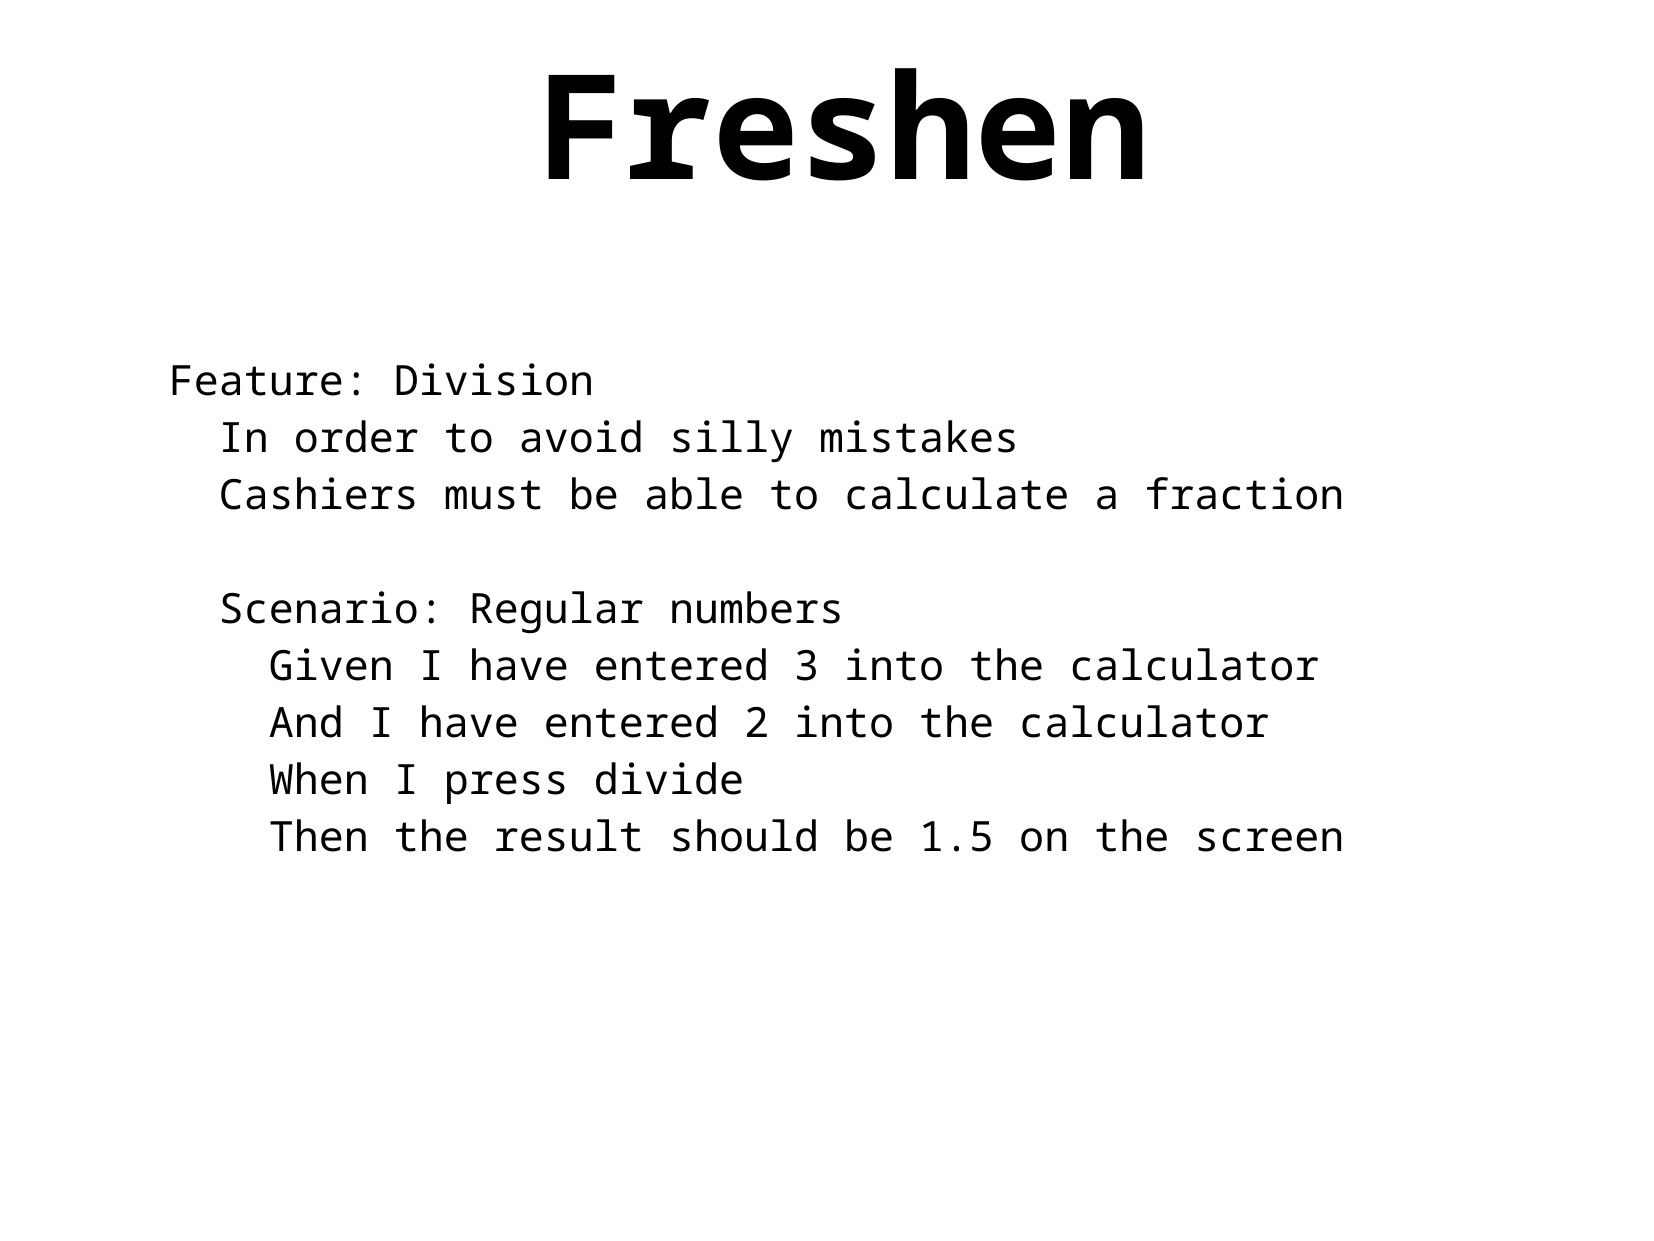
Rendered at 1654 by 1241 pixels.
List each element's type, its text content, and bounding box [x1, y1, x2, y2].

text_box Freshen [300, 16, 1388, 204]
text_box Feature: Division In order to avoid silly mistakes Cashiers must be able to calculate a fraction Scenario: Regular numbers Given I have entered 3 into the calculator And I have entered 2 into the calculator When I press divide Then the result should be 1.5 on the screen [154, 343, 1467, 844]
